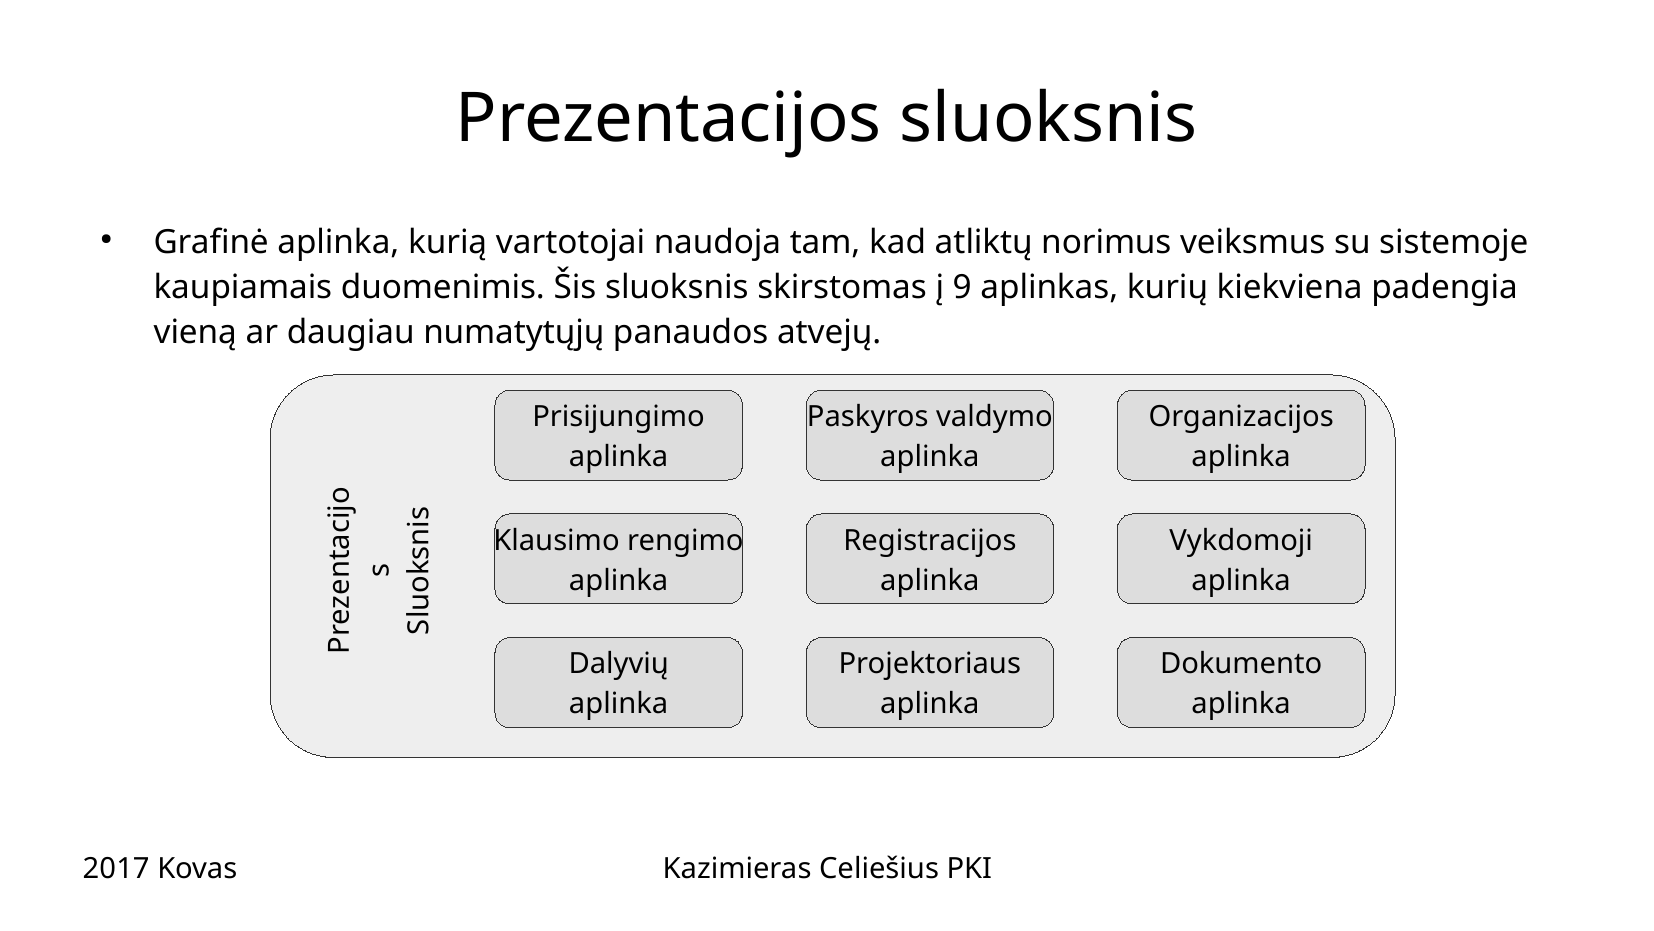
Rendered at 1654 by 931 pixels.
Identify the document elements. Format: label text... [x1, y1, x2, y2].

text_box Dokumento aplinka [1117, 637, 1366, 728]
text_box Projektoriaus aplinka [806, 637, 1054, 728]
text_box Klausimo rengimo aplinka [494, 513, 743, 604]
text_box Organizacijos aplinka [1121, 475, 1362, 481]
text_box Paskyros valdymo aplinka [810, 475, 1050, 481]
list Grafinė aplinka, kurią vartotojai naudoja tam, kad atliktų norimus veiksmus su sistemoje kaupiamais duomenimis. Šis sluoksnis skirstomas į 9 aplinkas, kurių kiekviena padengia vieną ar daugiau numatytųjų panaudos atvejų. [82, 217, 1571, 475]
text_box Vykdomoji aplinka [1117, 513, 1366, 604]
text_box Registracijos aplinka [806, 513, 1054, 604]
text_box [270, 475, 1396, 758]
text_box Prisijungimo aplinka [498, 475, 739, 481]
text_box Prezentacijos Sluoksnis [310, 475, 424, 670]
text_box Dalyvių aplinka [494, 637, 743, 728]
title Prezentacijos sluoksnis [82, 37, 1571, 193]
